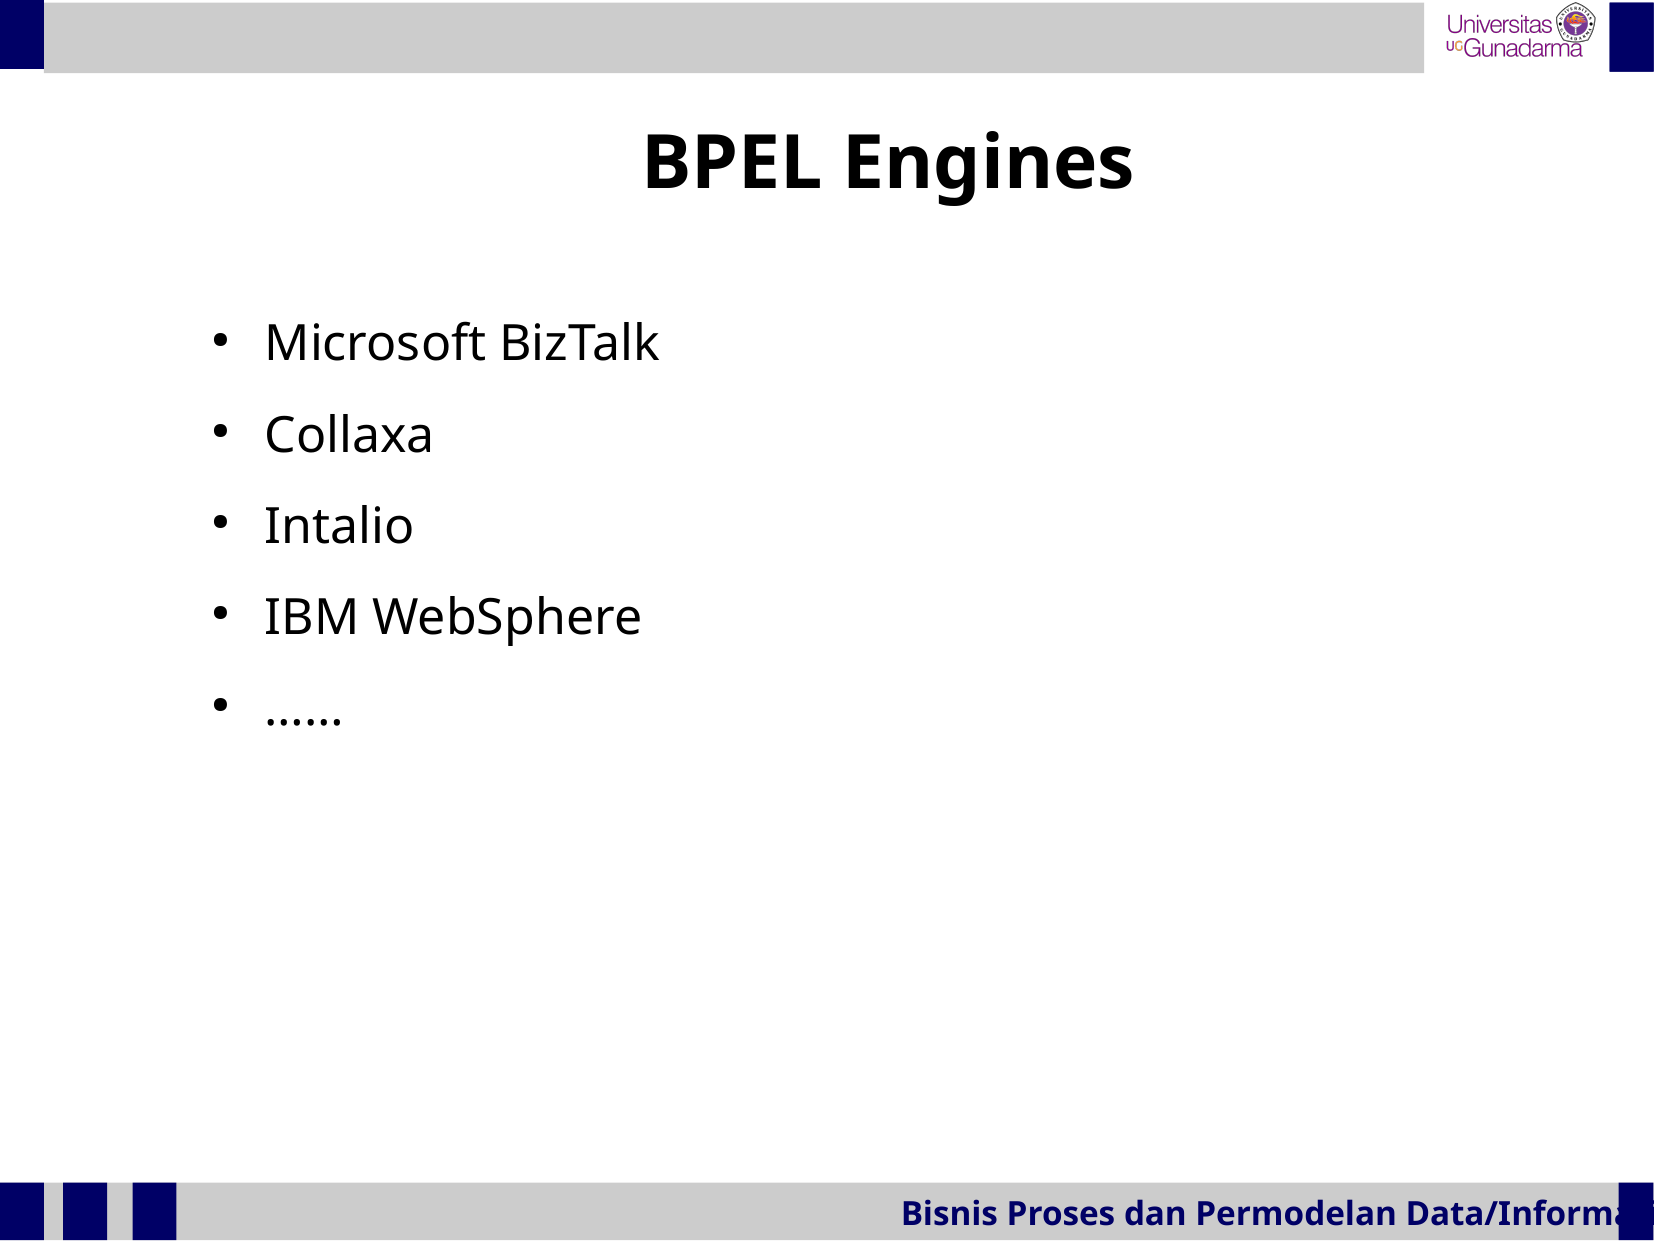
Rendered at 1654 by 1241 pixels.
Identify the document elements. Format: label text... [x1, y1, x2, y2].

picture [1437, 2, 1610, 62]
list Microsoft BizTalk Collaxa Intalio IBM WebSphere …… [179, 303, 1571, 1020]
title BPEL Engines [179, 68, 1571, 249]
